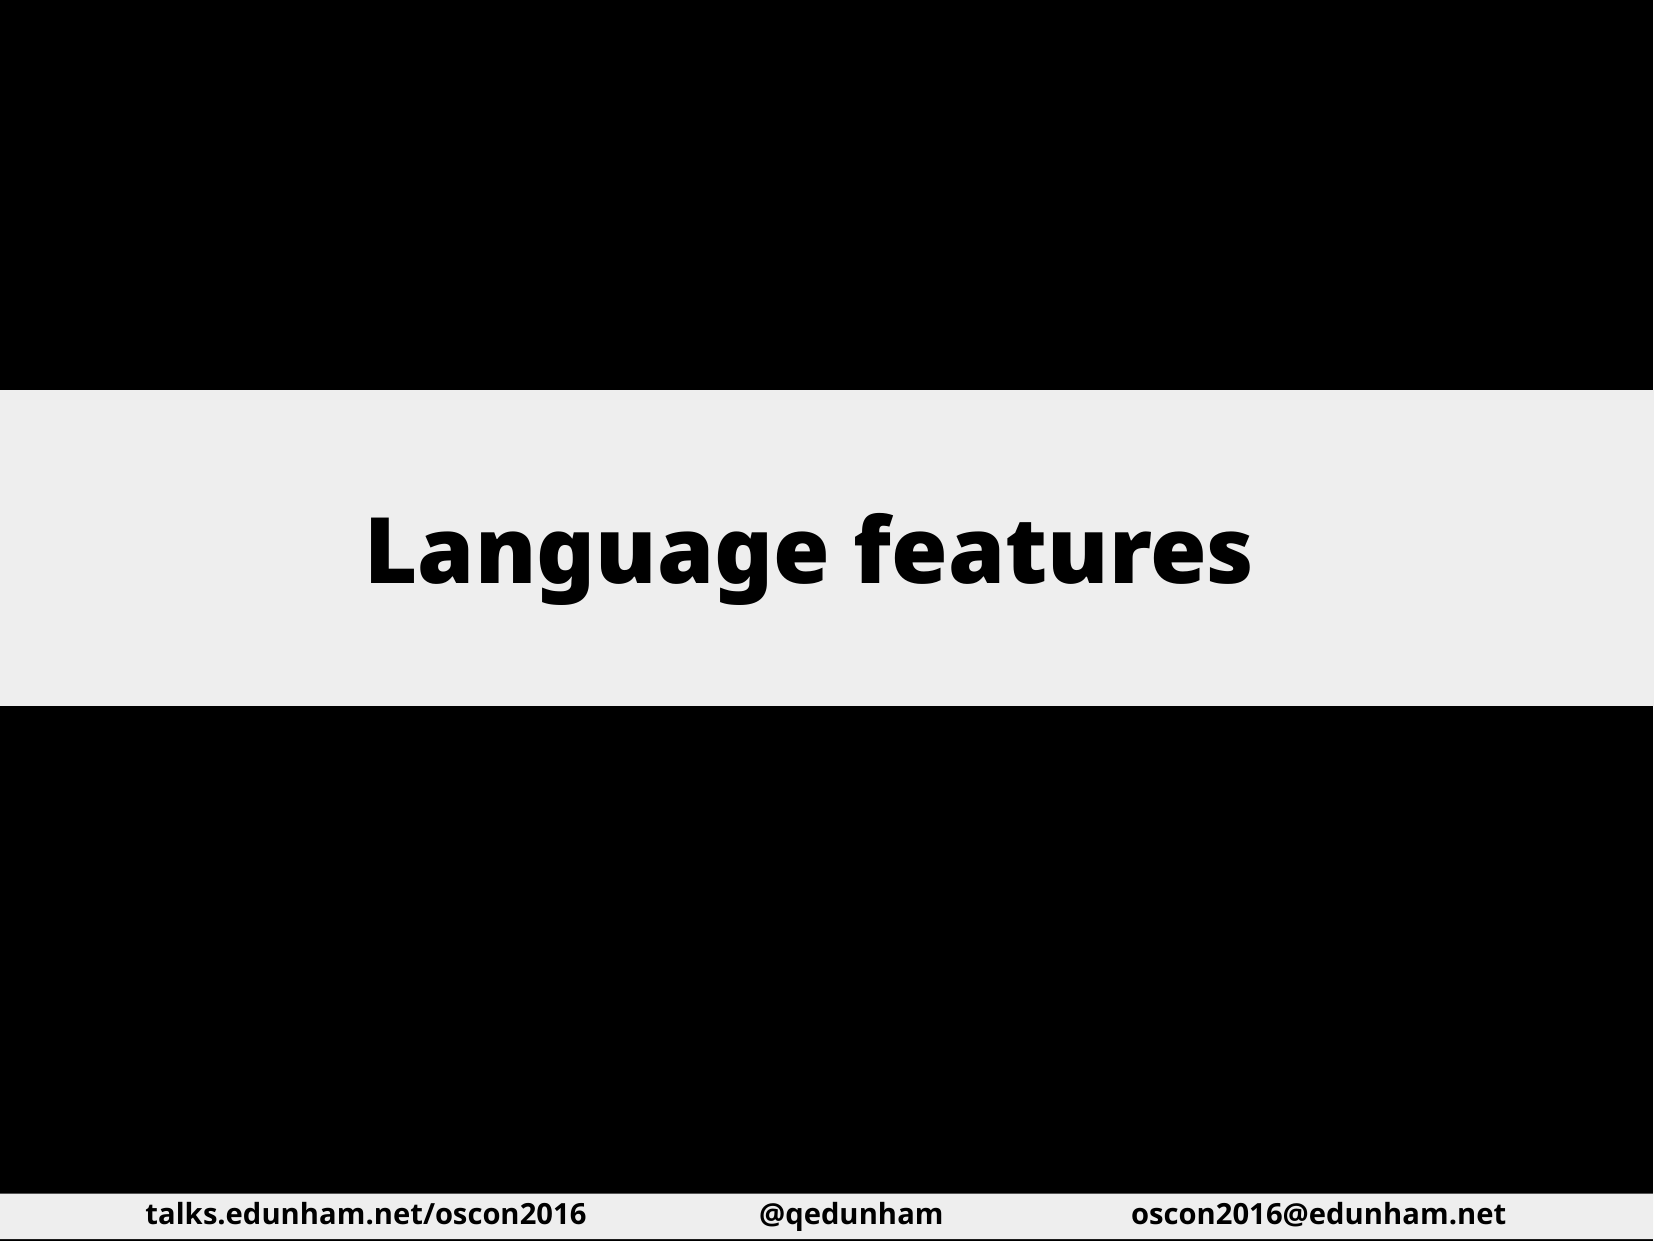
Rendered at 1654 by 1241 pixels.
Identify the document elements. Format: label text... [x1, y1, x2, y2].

title Language features [0, 390, 1621, 706]
